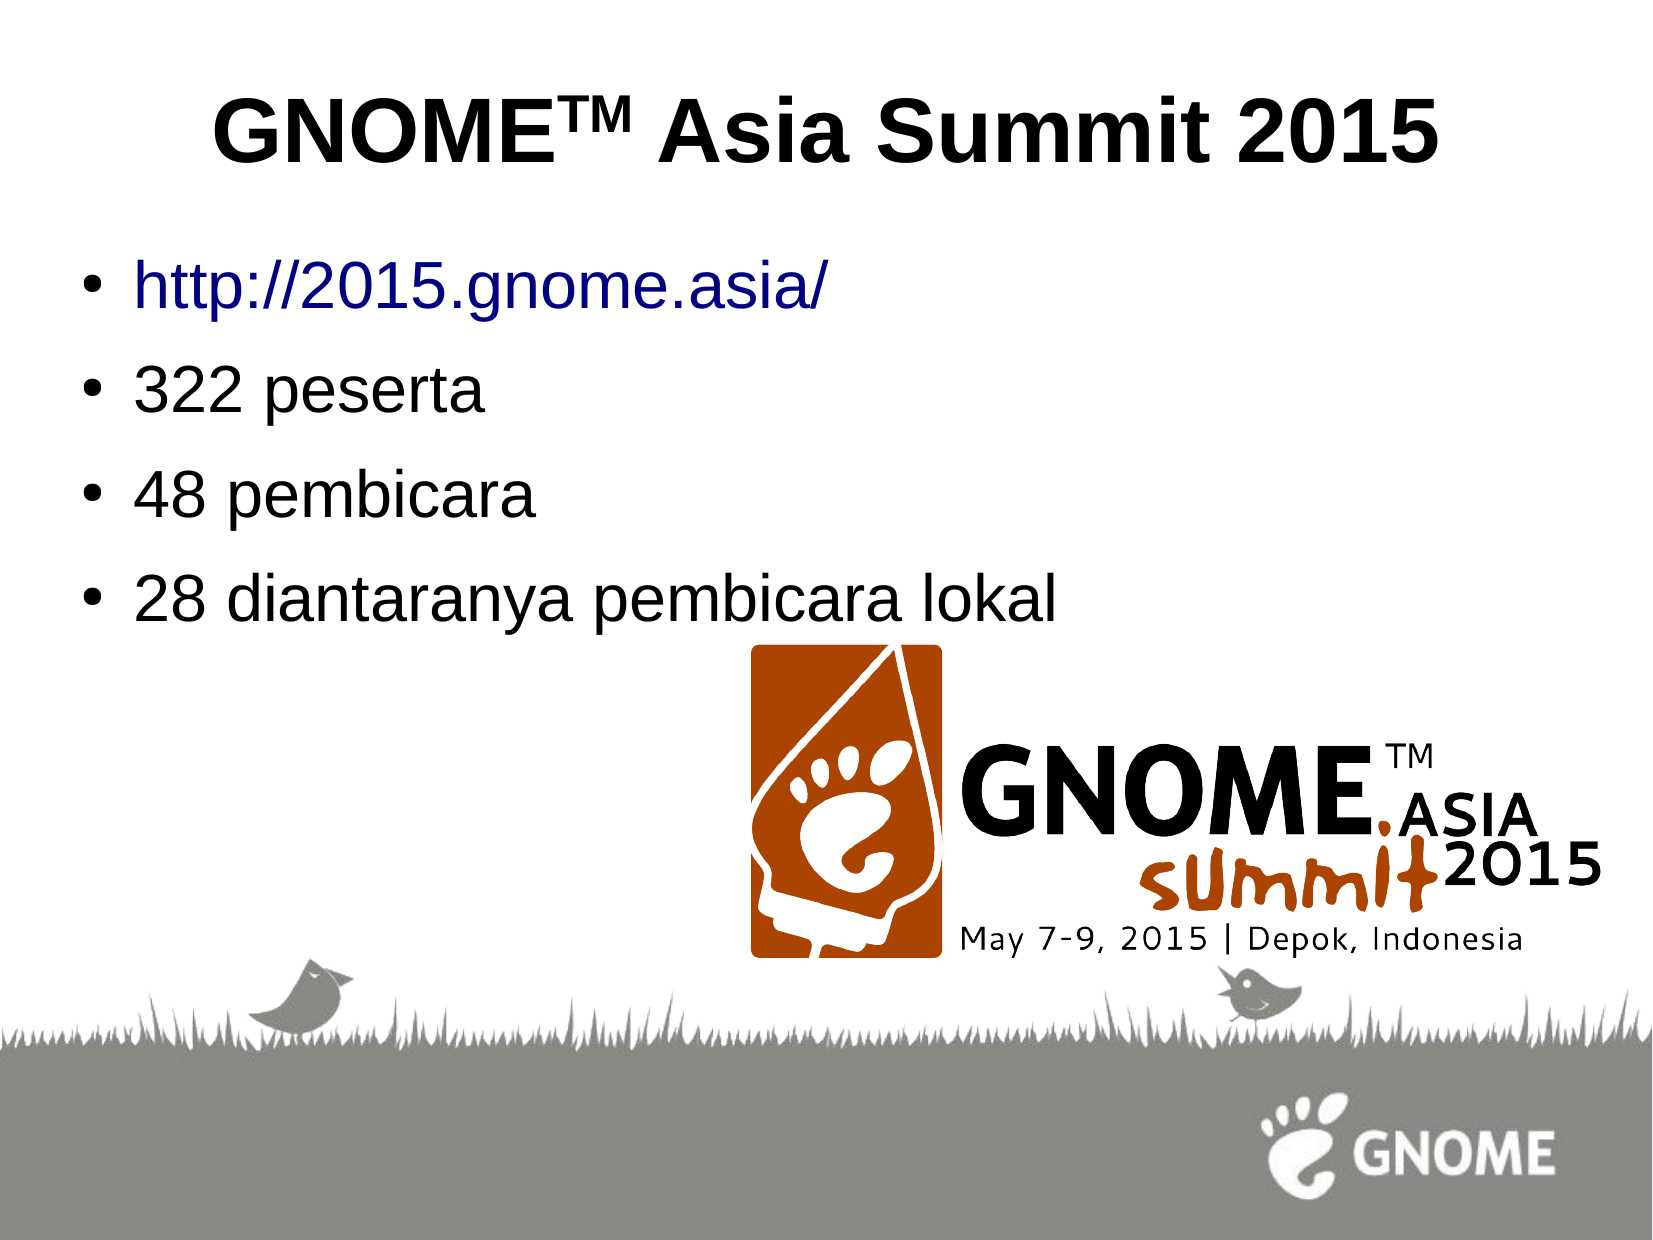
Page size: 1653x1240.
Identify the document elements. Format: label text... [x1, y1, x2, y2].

picture [0, 0, 1653, 1240]
text_box [732, 632, 1618, 970]
title GNOMETM Asia Summit 2015 [68, 25, 1584, 237]
list http://2015.gnome.asia/ 322 peserta 48 pembicara 28 diantaranya pembicara lokal [62, 248, 1595, 945]
